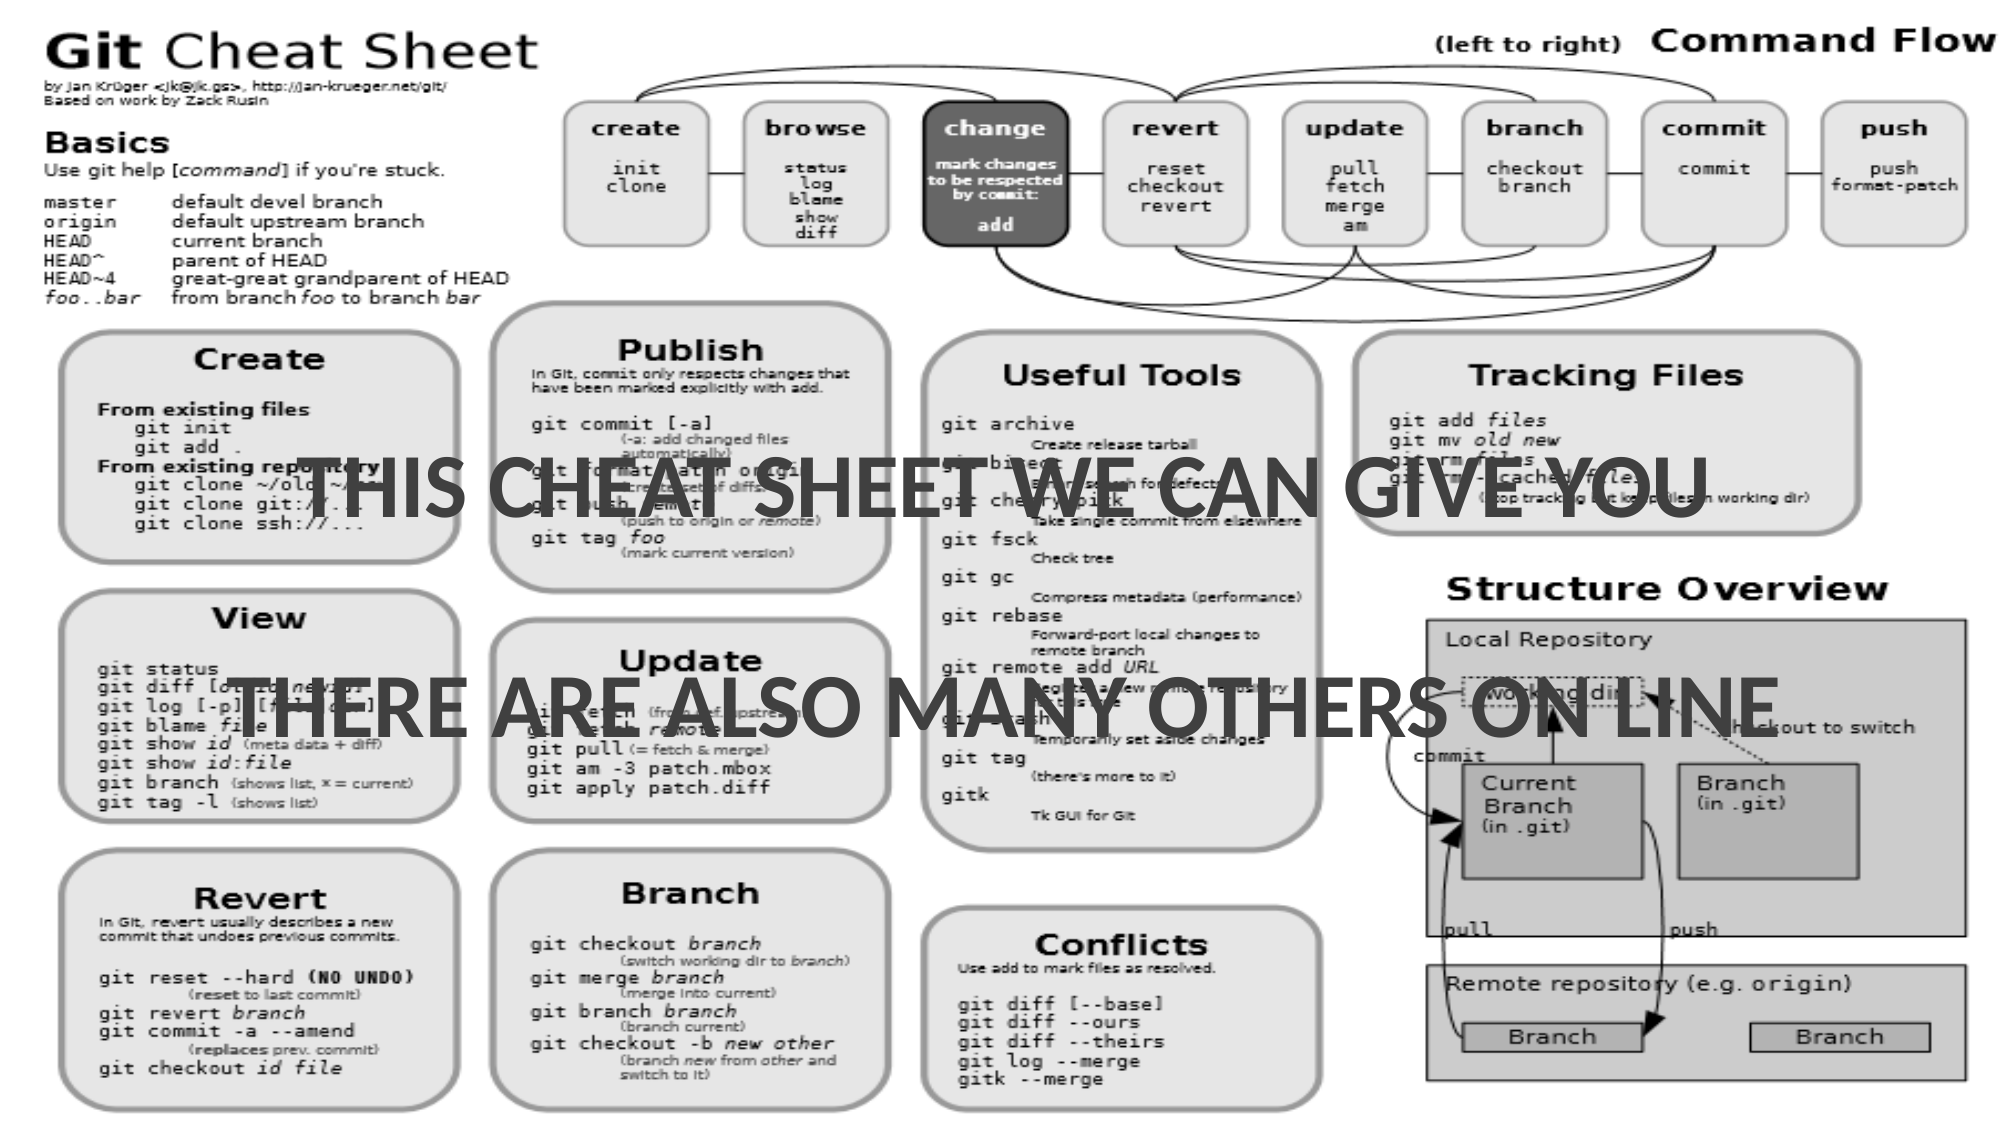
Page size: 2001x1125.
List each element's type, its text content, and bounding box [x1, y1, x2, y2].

picture [0, 0, 2000, 1125]
text_box THIS CHEAT SHEET WE CAN GIVE YOU THERE ARE ALSO MANY OTHERS ON LINE [203, 418, 1807, 767]
